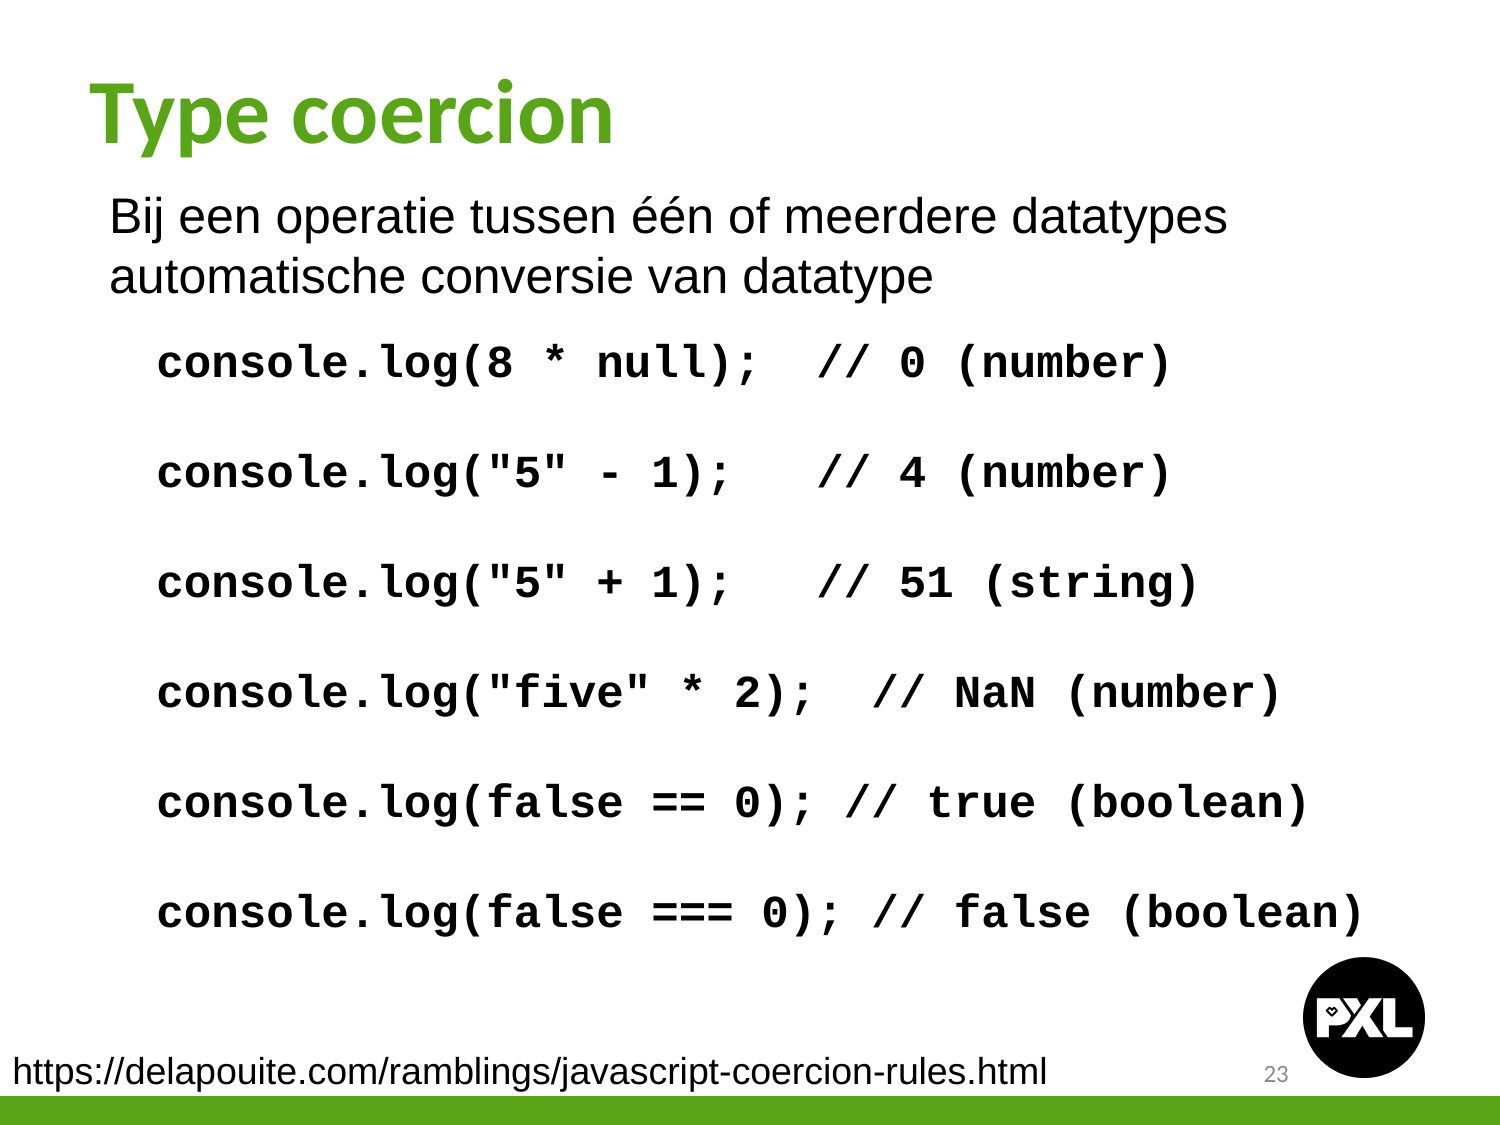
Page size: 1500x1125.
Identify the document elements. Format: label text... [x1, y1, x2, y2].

text_box https://delapouite.com/ramblings/javascript-coercion-rules.html [0, 1039, 1191, 1097]
text_box Bij een operatie tussen één of meerdere datatypes automatische conversie van datatype [94, 176, 1288, 303]
text_box Type coercion [75, 45, 1425, 233]
text_box console.log(8 * null); // 0 (number) console.log("5" - 1); // 4 (number) console.log("5" + 1); // 51 (string) console.log("five" * 2); // NaN (number) console.log(false == 0); // true (boolean) console.log(false === 0); // false (boolean) [141, 324, 1500, 1107]
